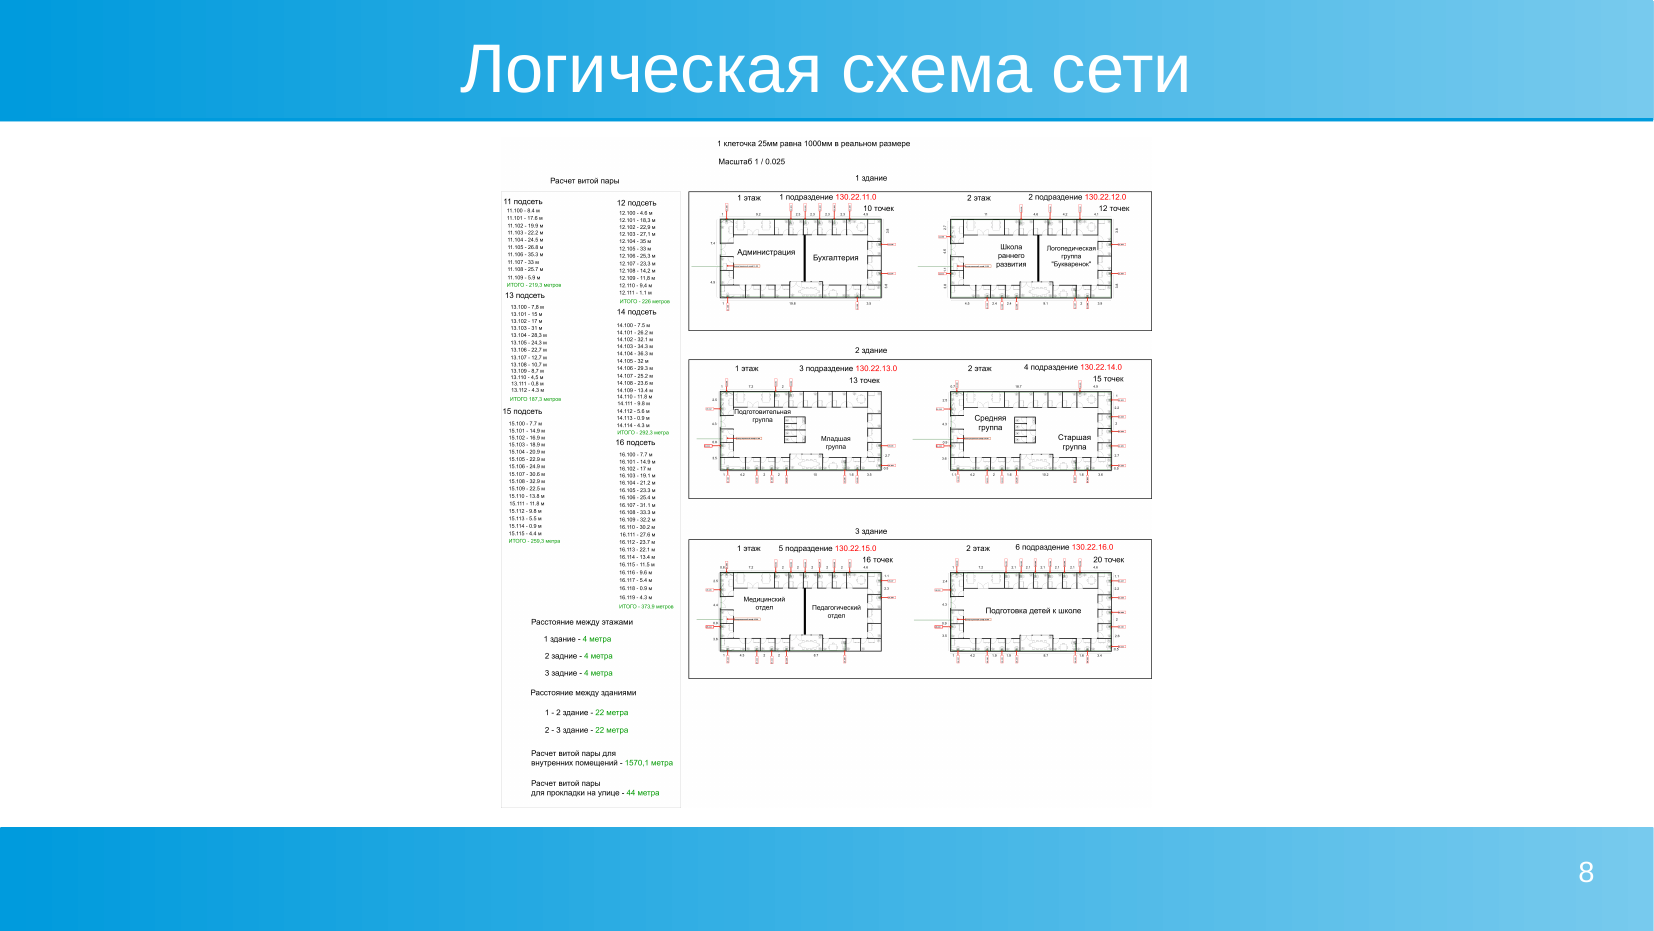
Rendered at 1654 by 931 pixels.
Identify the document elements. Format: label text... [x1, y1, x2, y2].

picture [501, 137, 1152, 808]
title Логическая схема сети [59, 29, 1595, 108]
